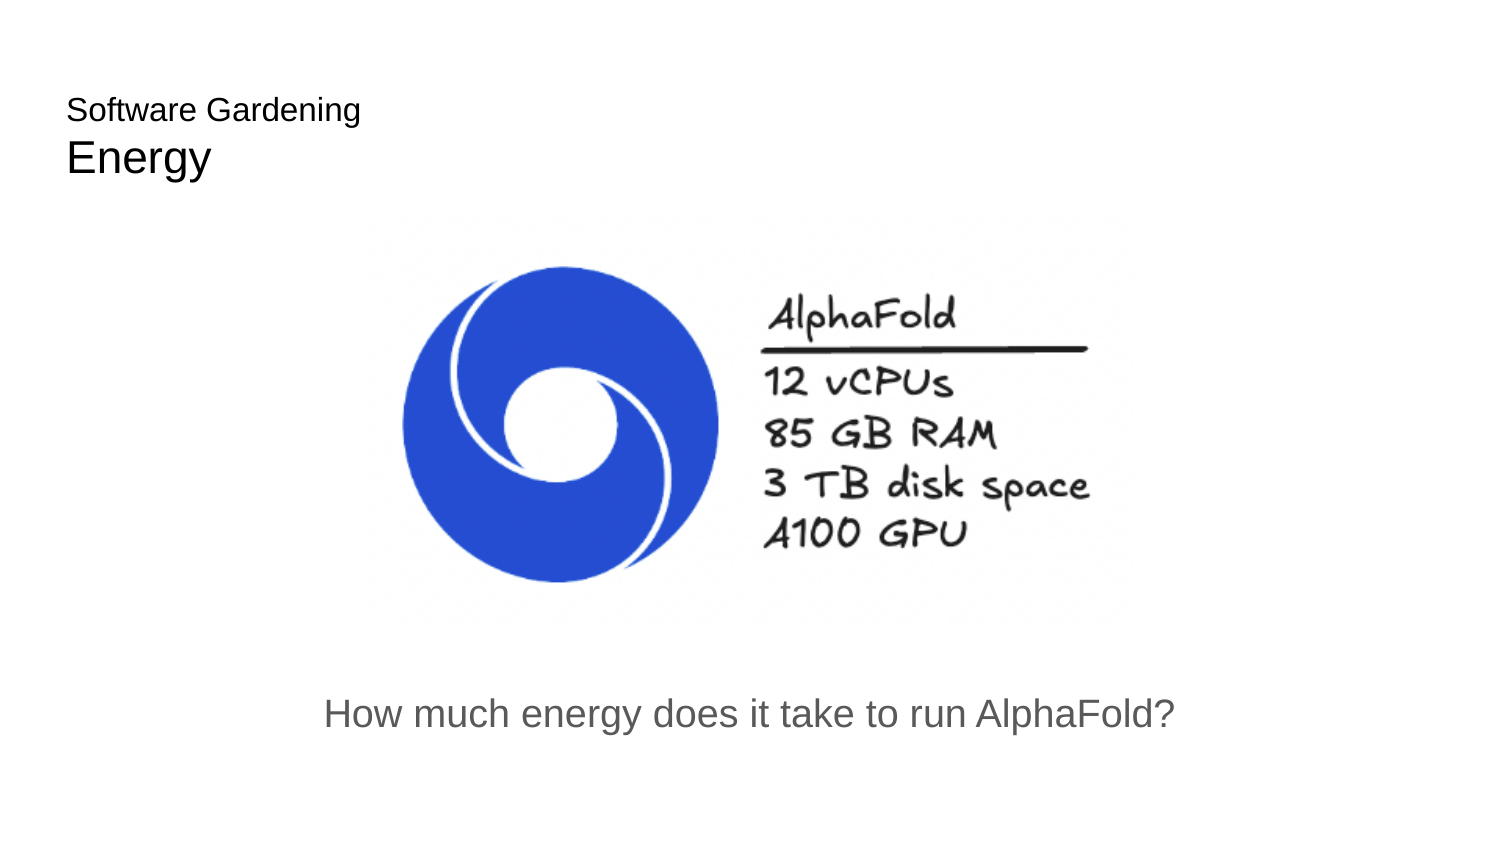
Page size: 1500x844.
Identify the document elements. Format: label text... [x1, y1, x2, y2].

text_box Software Gardening Energy [51, 72, 1449, 199]
list How much energy does it take to run AlphaFold? [162, 676, 1338, 741]
picture [365, 215, 1135, 629]
